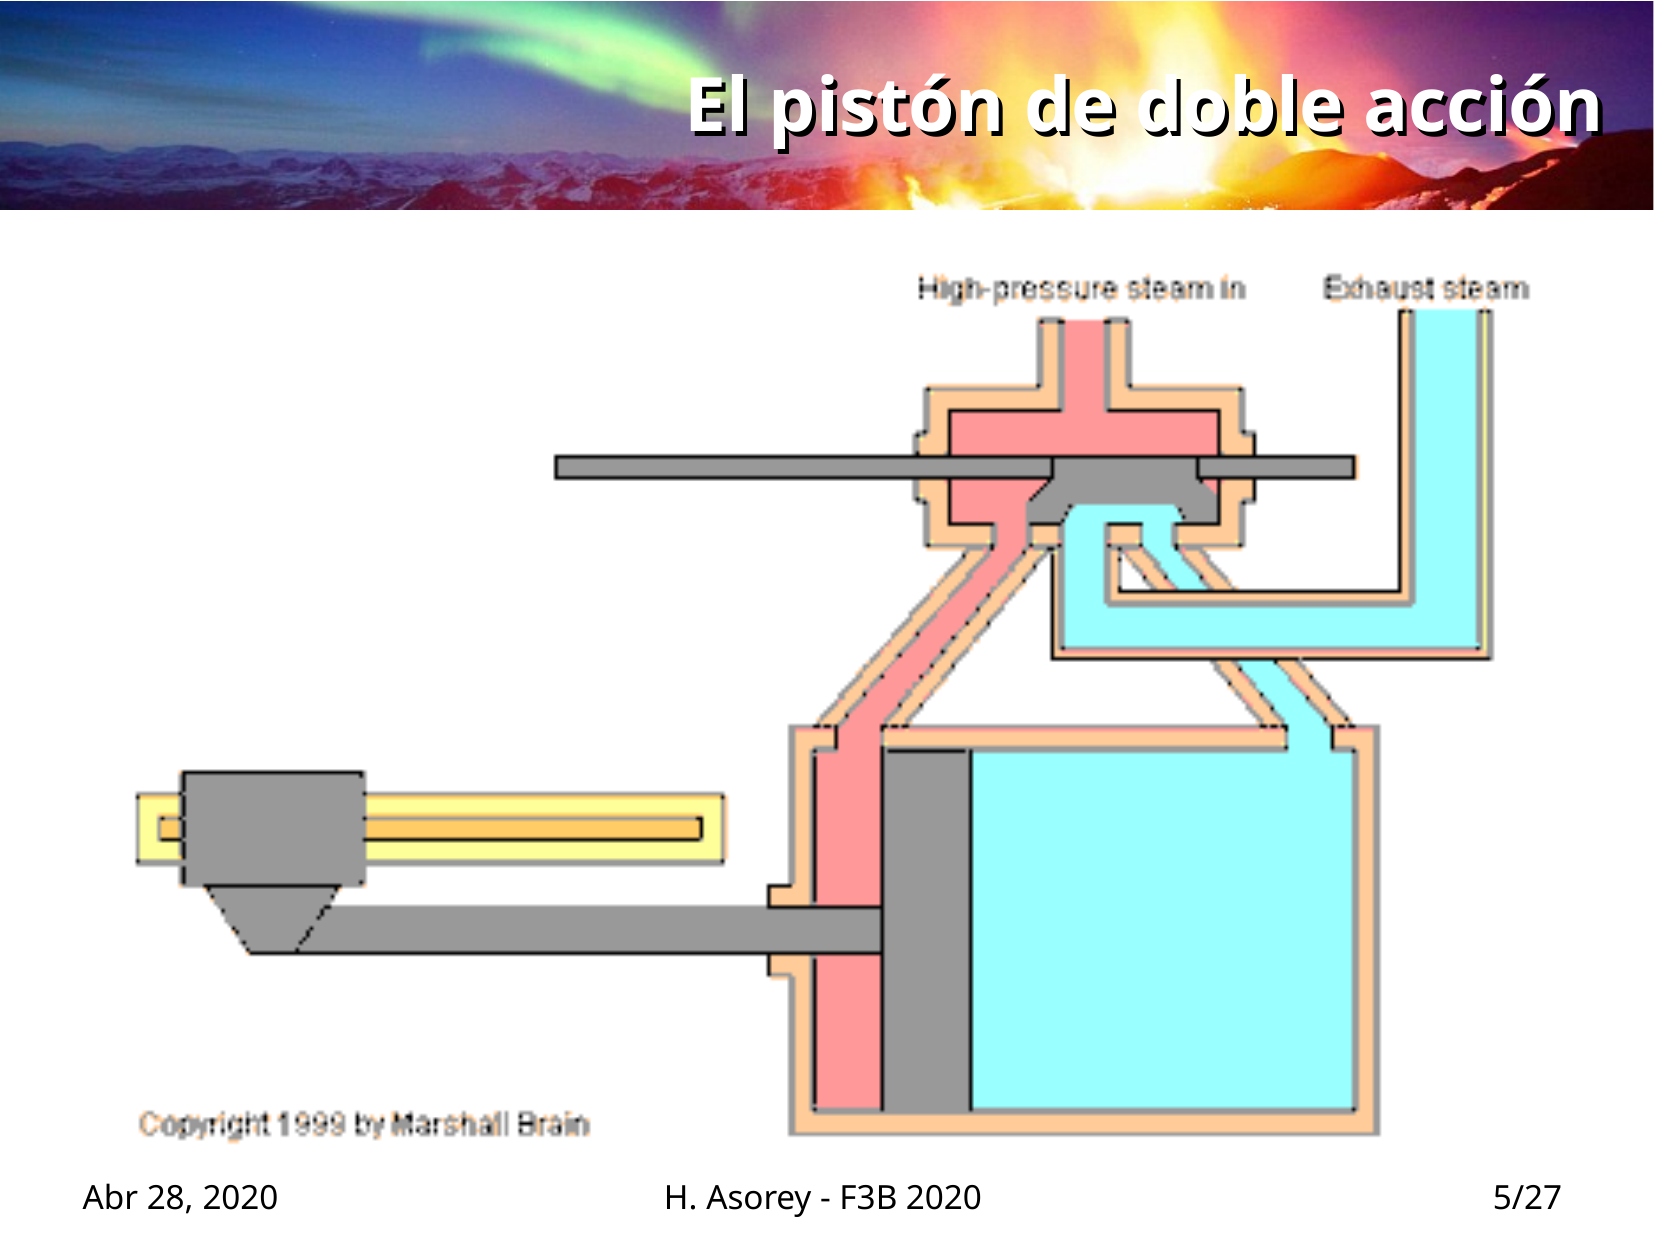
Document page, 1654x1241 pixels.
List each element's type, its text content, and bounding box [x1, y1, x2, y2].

picture [0, 1, 1654, 210]
title El pistón de doble acción [45, 15, 1606, 191]
picture [116, 254, 1534, 1156]
